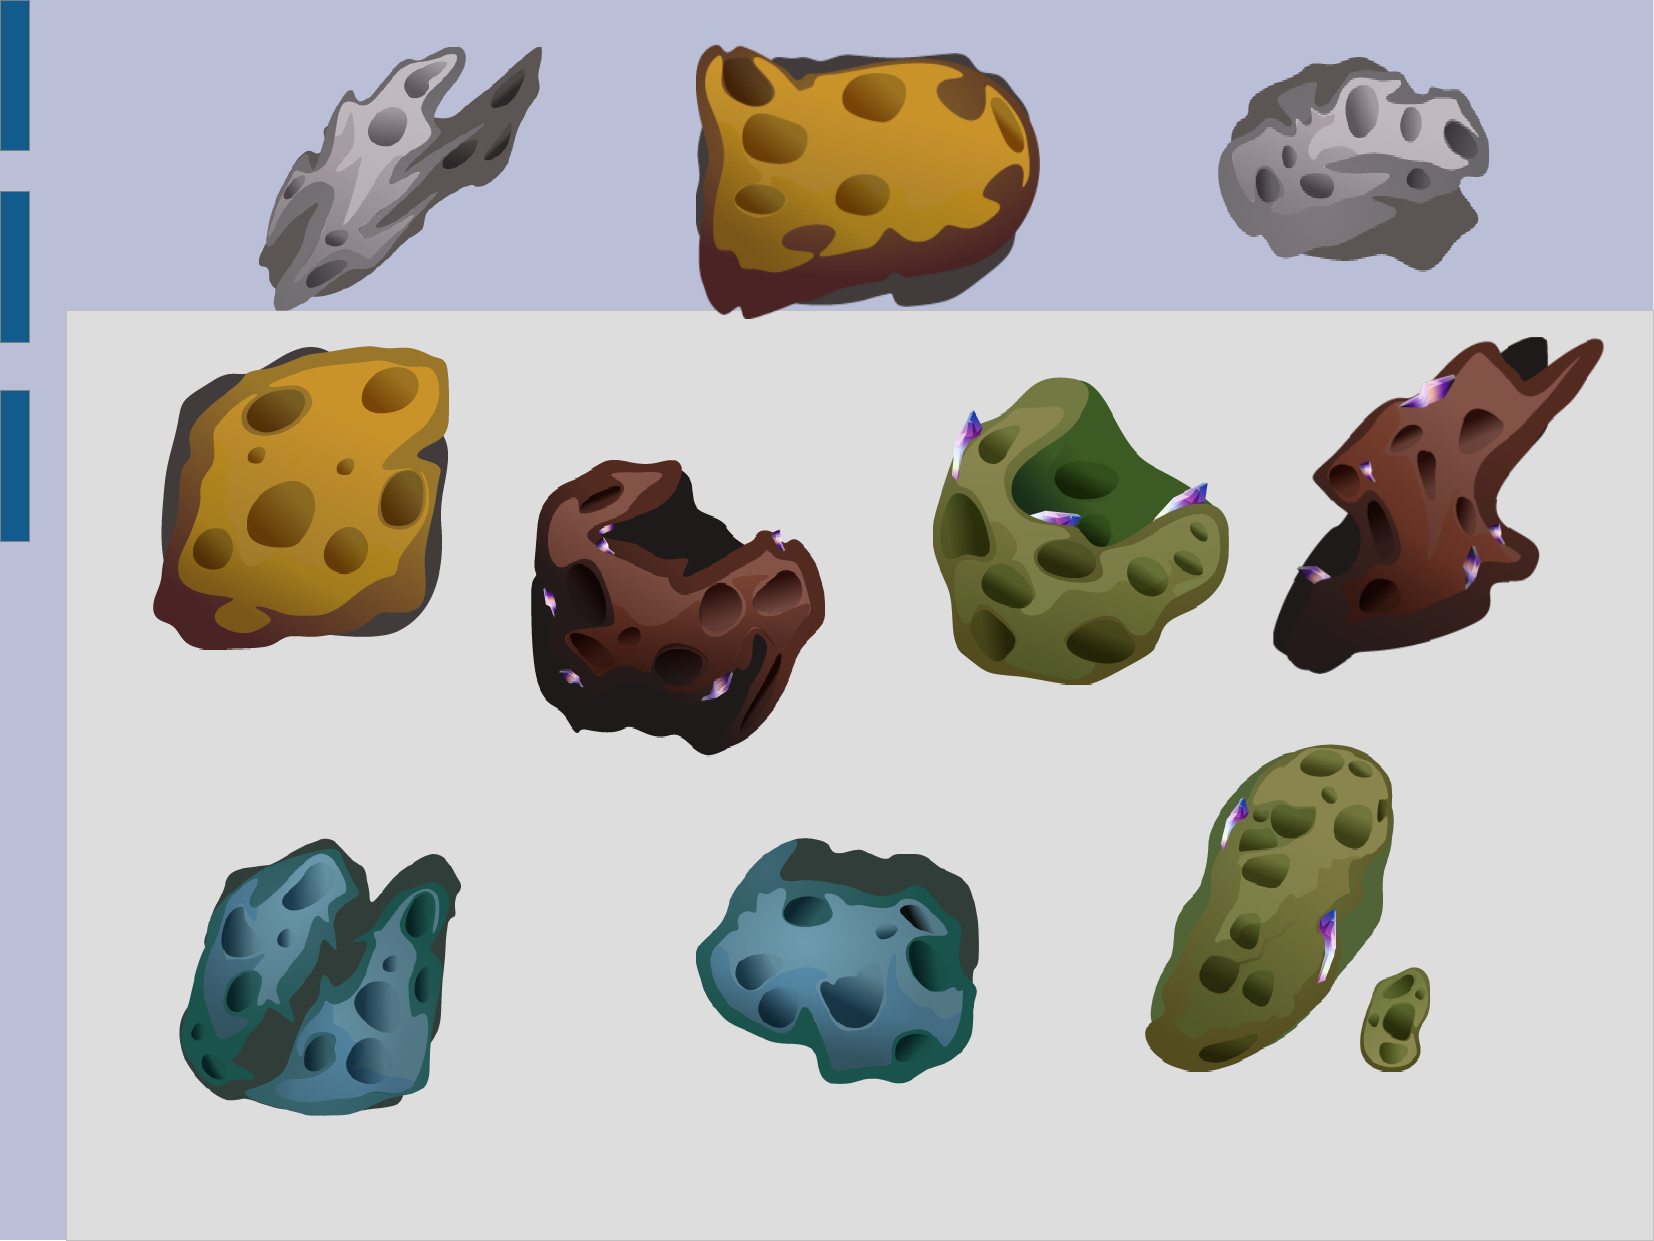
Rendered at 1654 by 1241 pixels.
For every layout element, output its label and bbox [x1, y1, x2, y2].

picture [933, 377, 1229, 686]
picture [531, 460, 825, 757]
picture [153, 346, 449, 650]
picture [1145, 744, 1430, 1072]
picture [1269, 336, 1607, 674]
picture [696, 838, 979, 1084]
picture [179, 838, 461, 1117]
picture [1218, 57, 1489, 272]
picture [696, 44, 1040, 319]
picture [259, 47, 542, 311]
